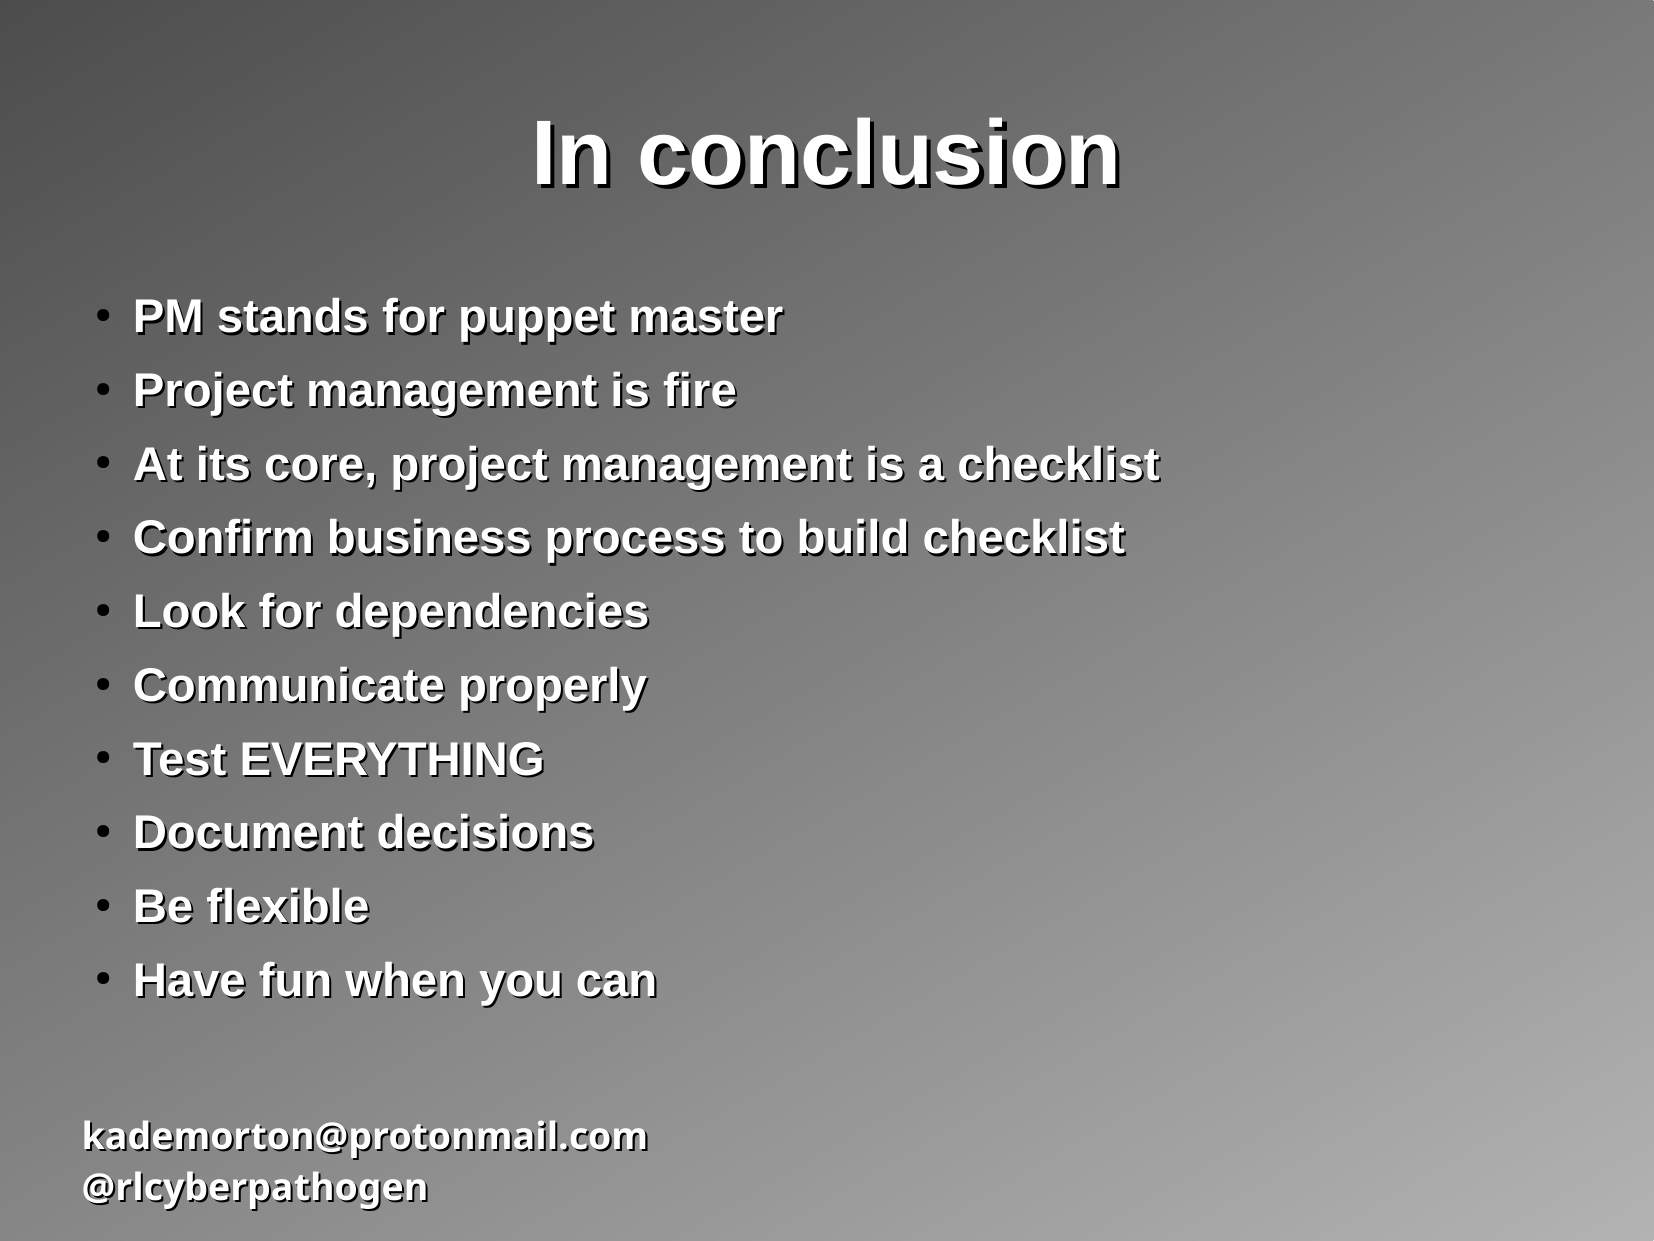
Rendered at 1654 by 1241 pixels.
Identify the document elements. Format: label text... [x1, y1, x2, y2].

title In conclusion [82, 49, 1571, 257]
list PM stands for puppet master Project management is fire At its core, project management is a checklist Confirm business process to build checklist Look for dependencies Communicate properly Test EVERYTHING Document decisions Be flexible Have fun when you can [82, 290, 1571, 1010]
text_box kademorton@protonmail.com @rlcyberpathogen [66, 1101, 1569, 1223]
